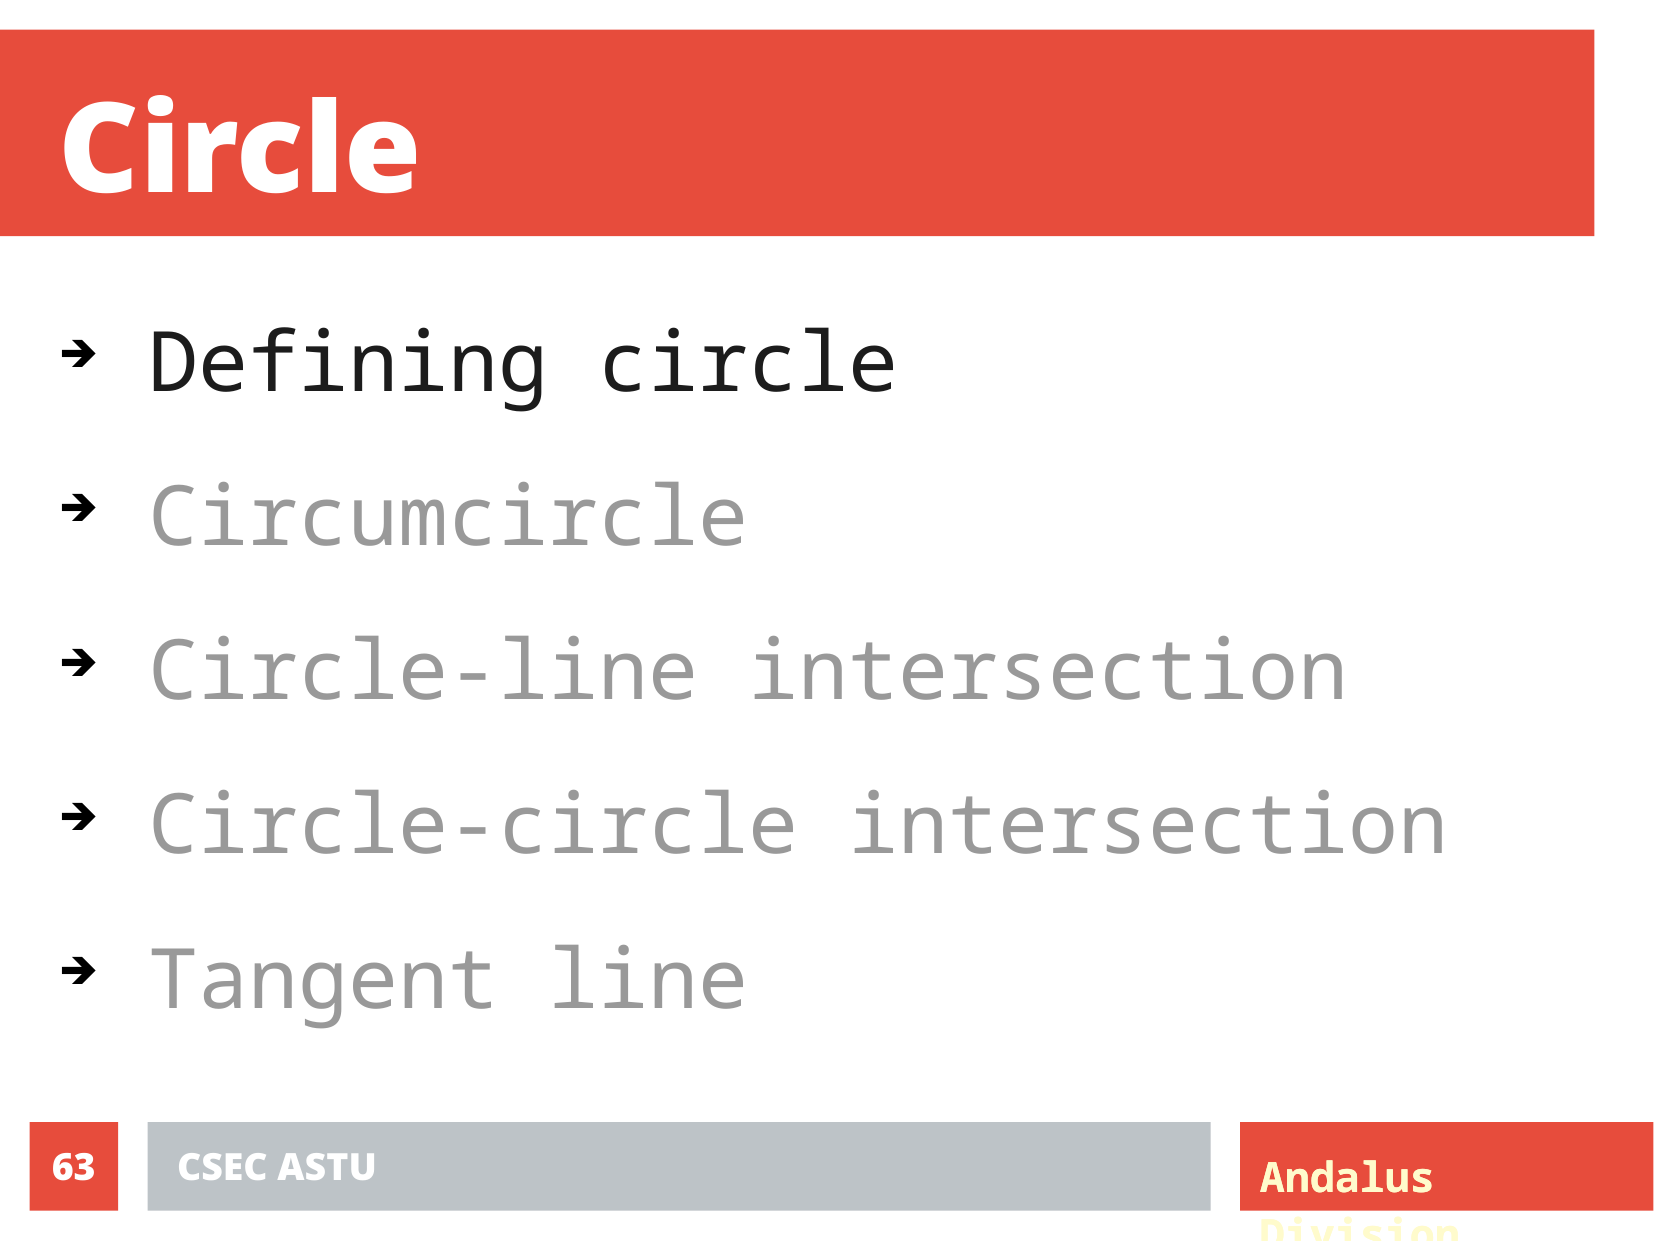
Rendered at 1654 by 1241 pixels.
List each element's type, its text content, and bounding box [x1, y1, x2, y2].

text_box Andalus Division [1245, 1140, 1636, 1197]
list Defining circle Circumcircle Circle-line intersection Circle-circle intersection Tangent line [59, 285, 1565, 1093]
title Circle [59, 59, 1595, 207]
